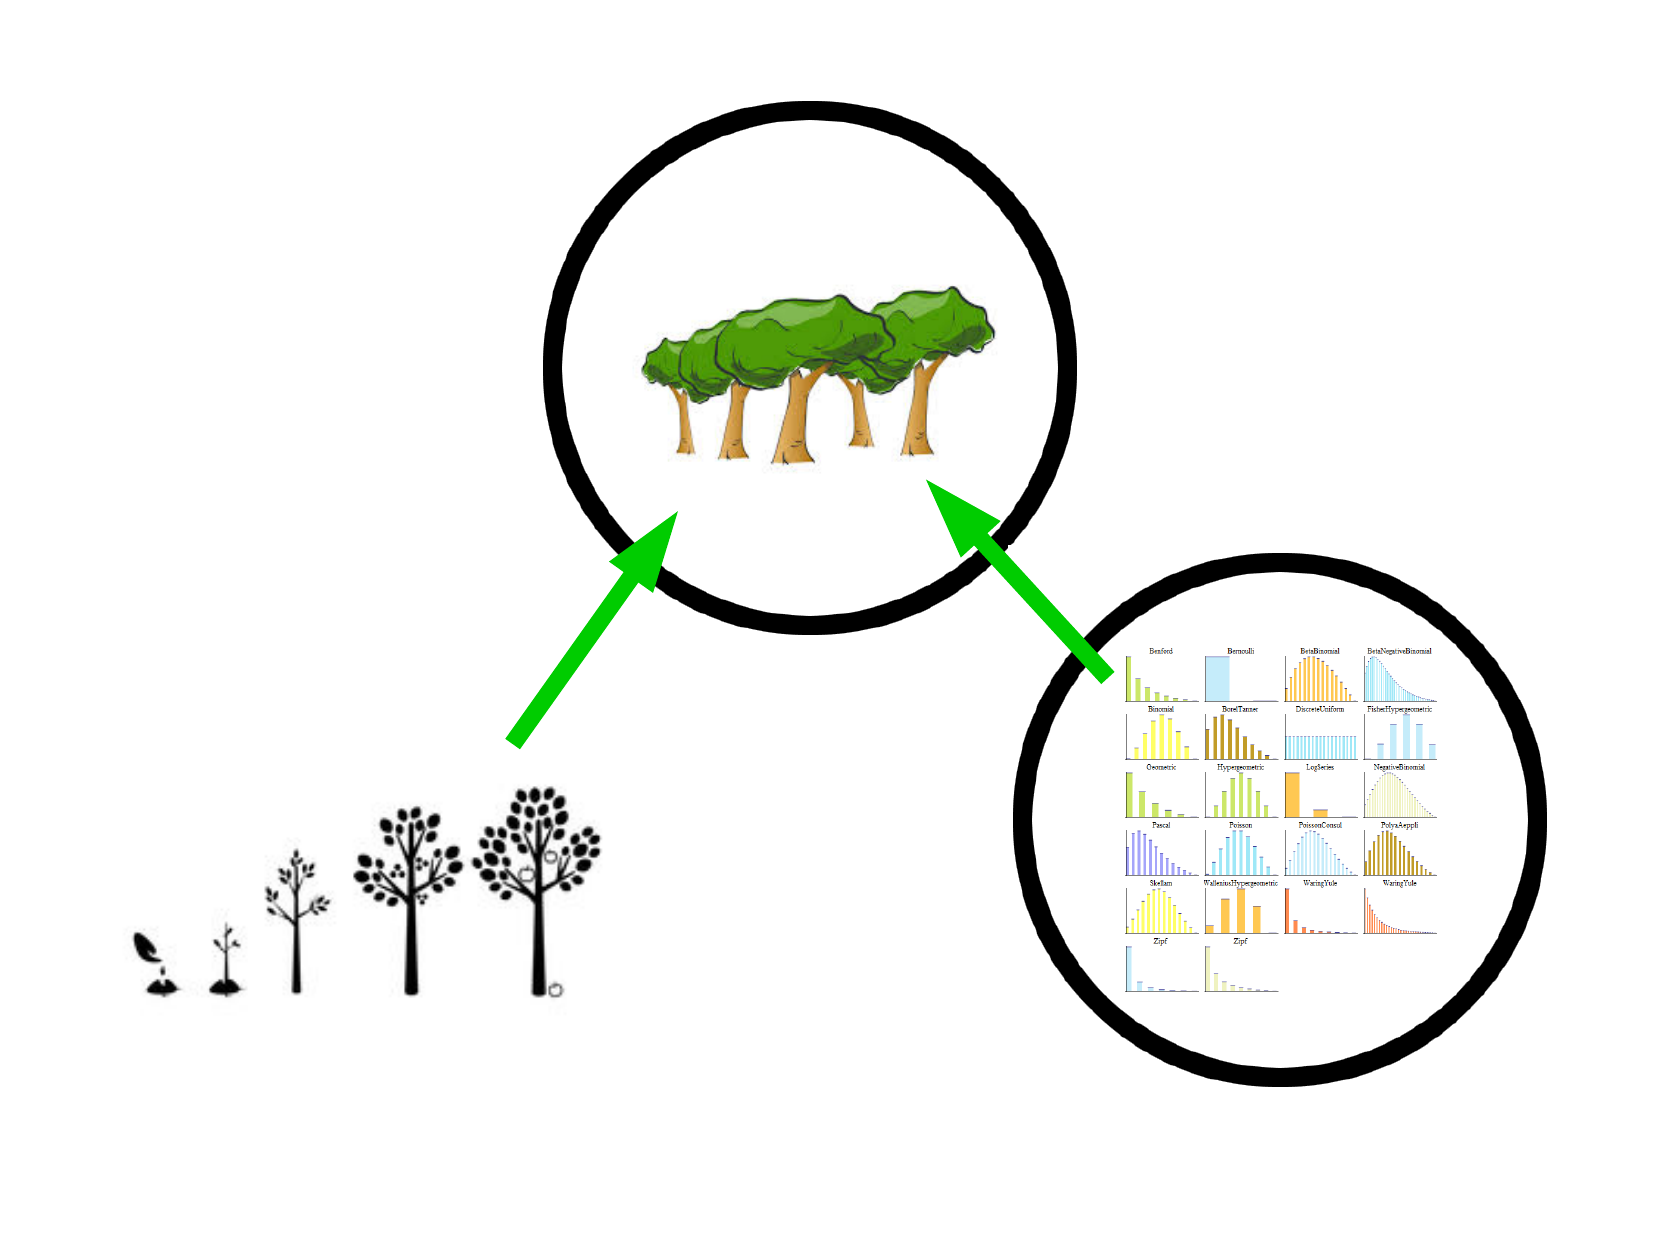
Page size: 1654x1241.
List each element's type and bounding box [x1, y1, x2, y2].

picture [538, 93, 1555, 1094]
picture [106, 661, 629, 1124]
